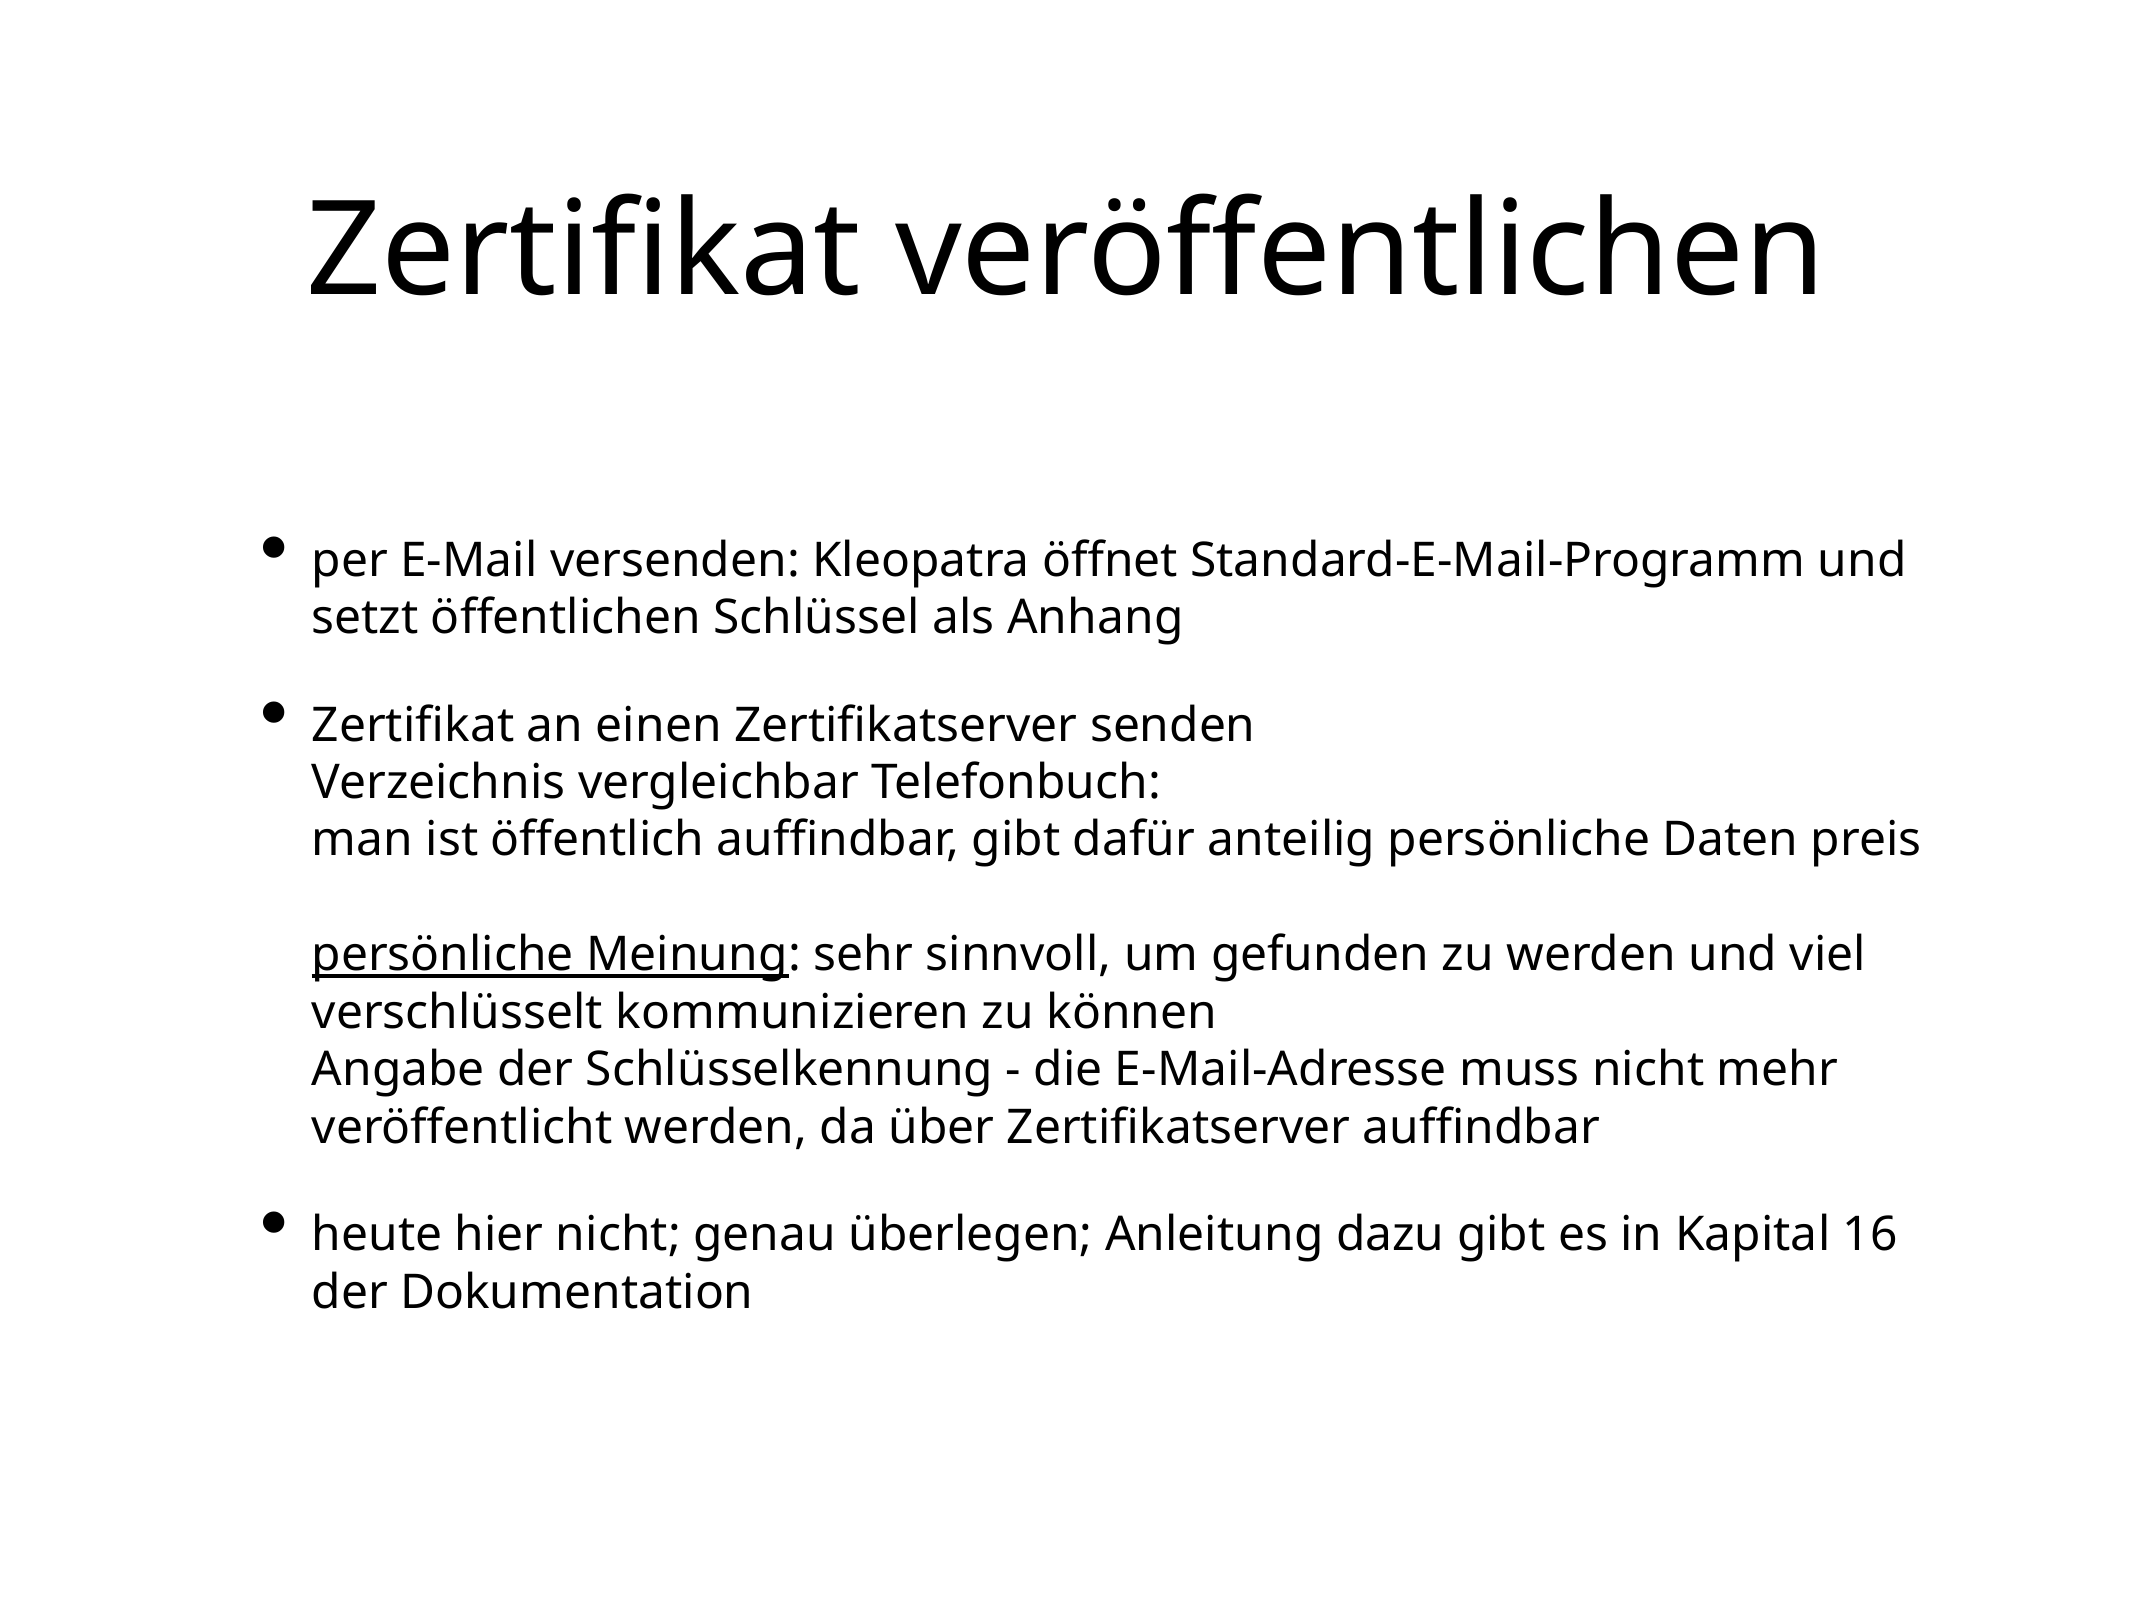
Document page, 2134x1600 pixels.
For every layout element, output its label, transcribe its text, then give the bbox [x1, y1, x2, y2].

list per E-Mail versenden: Kleopatra öffnet Standard-E-Mail-Programm und setzt öffentlichen Schlüssel als Anhang Zertifikat an einen Zertifikatserver senden Verzeichnis vergleichbar Telefonbuch: man ist öffentlich auffindbar, gibt dafür anteilig persönliche Daten preis persönliche Meinung: sehr sinnvoll, um gefunden zu werden und viel verschlüsselt kommunizieren zu können Angabe der Schlüsselkennung - die E-Mail-Adresse muss nicht mehr veröffentlicht werden, da über Zertifikatserver auffindbar heute hier nicht; genau überlegen; Anleitung dazu gibt es in Kapital 16 der Dokumentation [208, 454, 1925, 1392]
title Zertifikat veröffentlichen [208, 41, 1925, 442]
